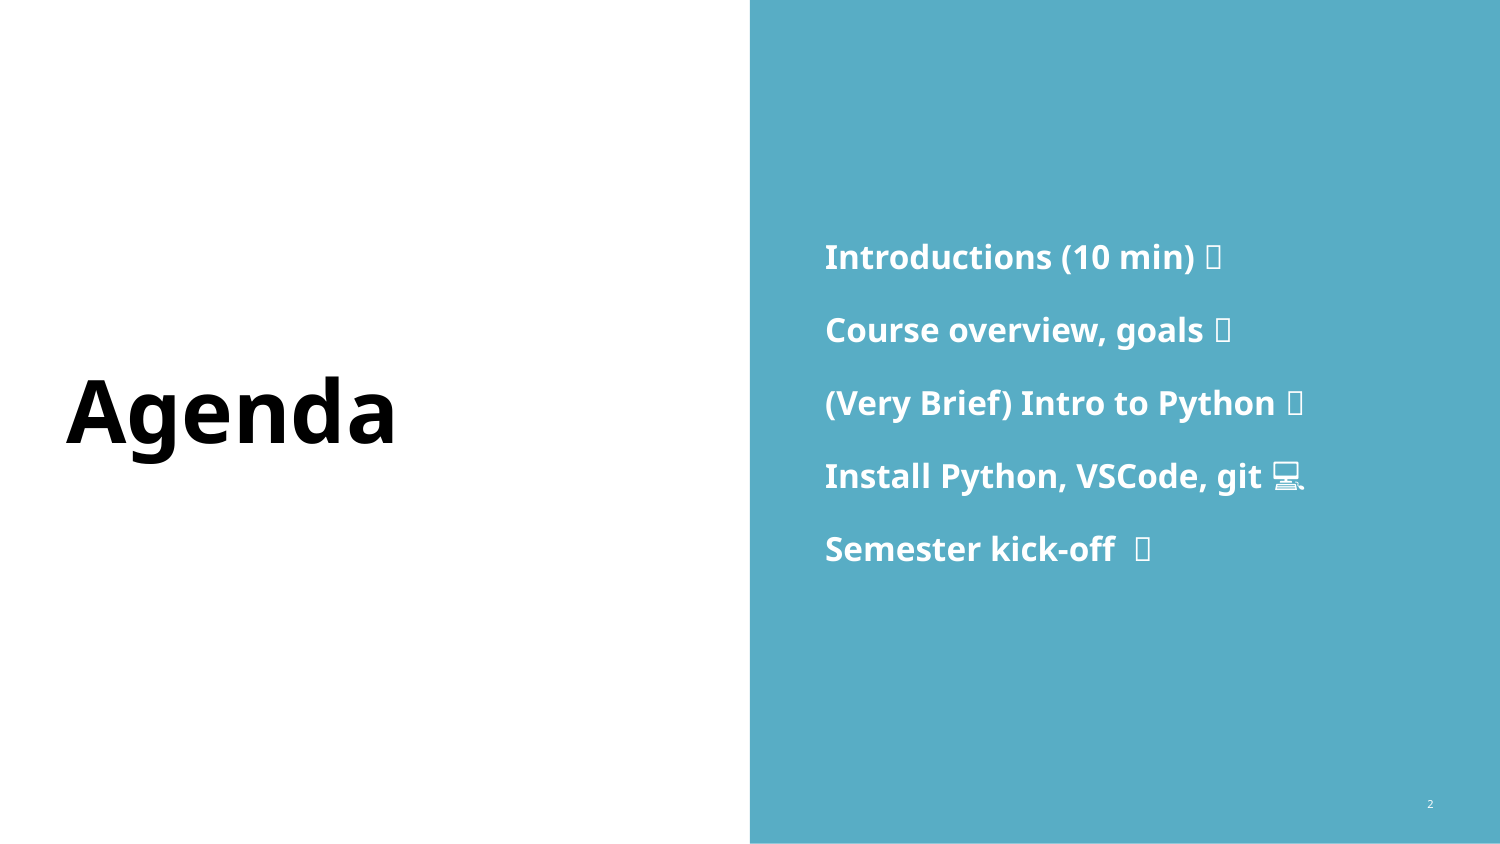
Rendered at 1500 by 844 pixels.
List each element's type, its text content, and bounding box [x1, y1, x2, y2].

list Introductions (10 min) 👋 Course overview, goals 🎯 (Very Brief) Intro to Python 🐍 Install Python, VSCode, git 💻 Semester kick-off 🎉 [810, 56, 1449, 742]
slide_number <number> [1388, 781, 1449, 827]
title Agenda [51, 111, 708, 484]
